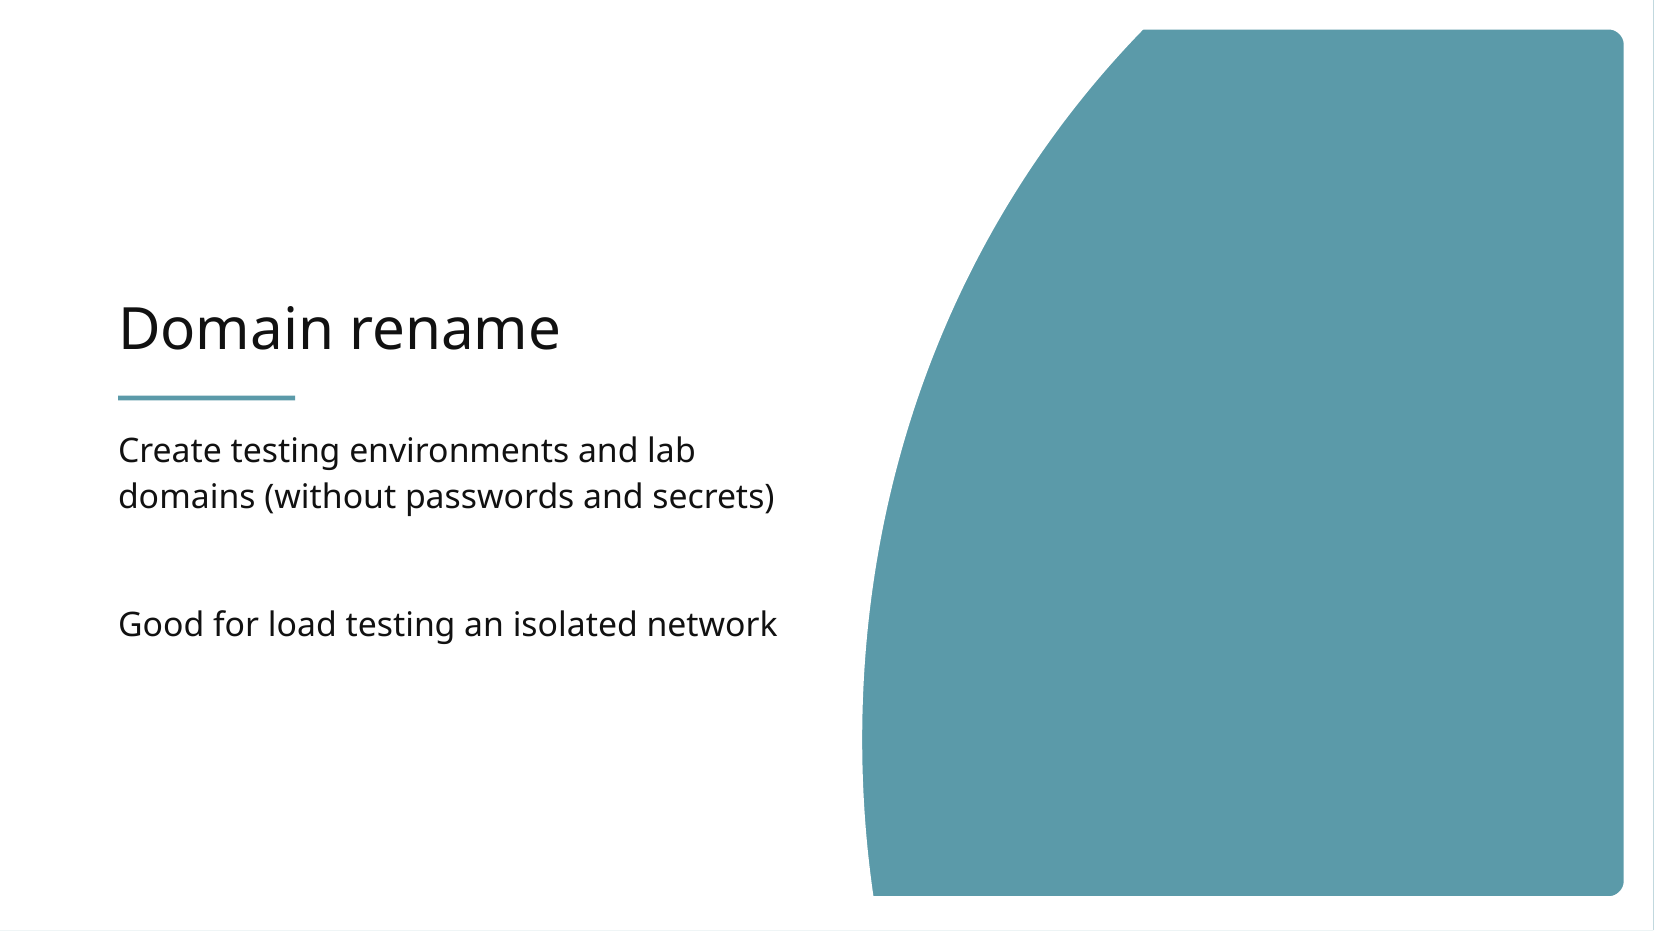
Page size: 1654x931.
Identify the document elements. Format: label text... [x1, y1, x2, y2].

list Create testing environments and lab domains (without passwords and secrets) Good for load testing an isolated network [118, 426, 827, 708]
text_box [646, 419, 677, 490]
title Domain rename [118, 70, 826, 367]
